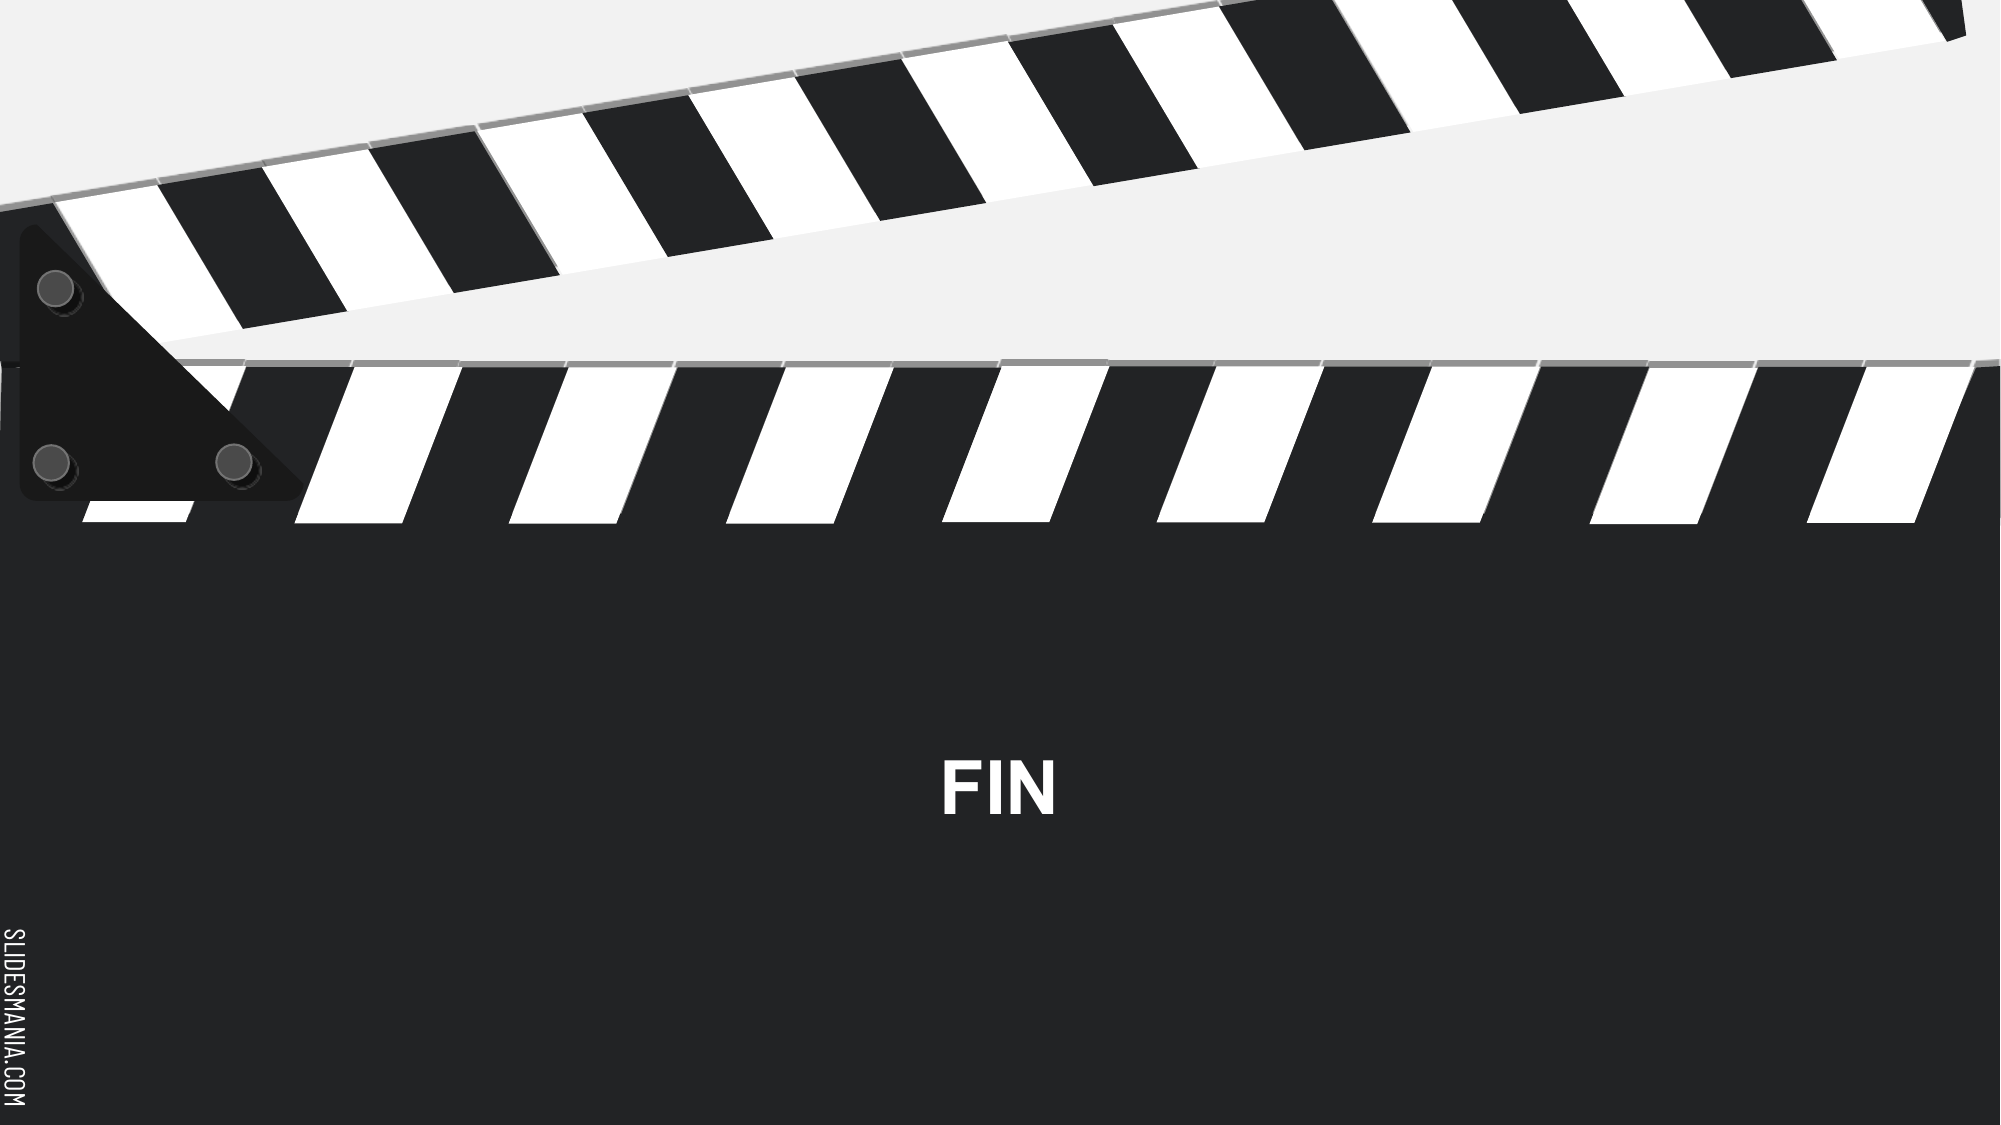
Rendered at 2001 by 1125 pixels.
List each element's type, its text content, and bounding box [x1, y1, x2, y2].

text_box FIN [897, 731, 1103, 838]
